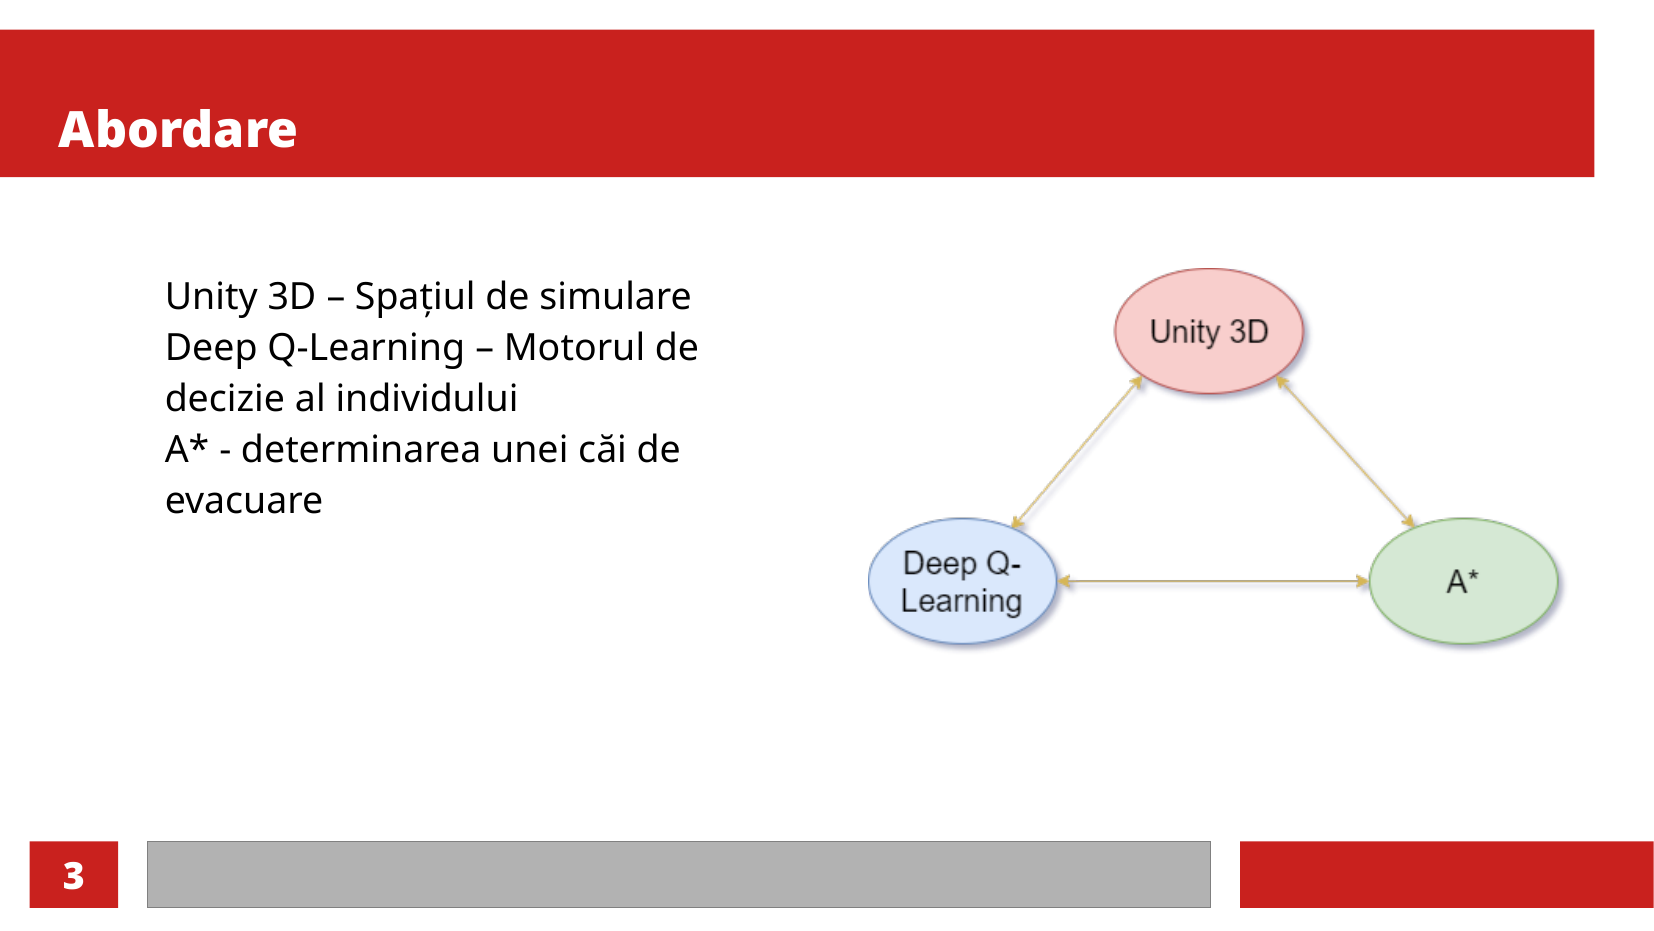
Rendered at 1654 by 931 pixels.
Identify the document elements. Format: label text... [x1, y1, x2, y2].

text_box Unity 3D – Spațiul de simulare Deep Q-Learning – Motorul de decizie al individului A* - determinarea unei căi de evacuare [150, 262, 826, 467]
picture [868, 268, 1576, 662]
title Abordare [59, 44, 1595, 163]
